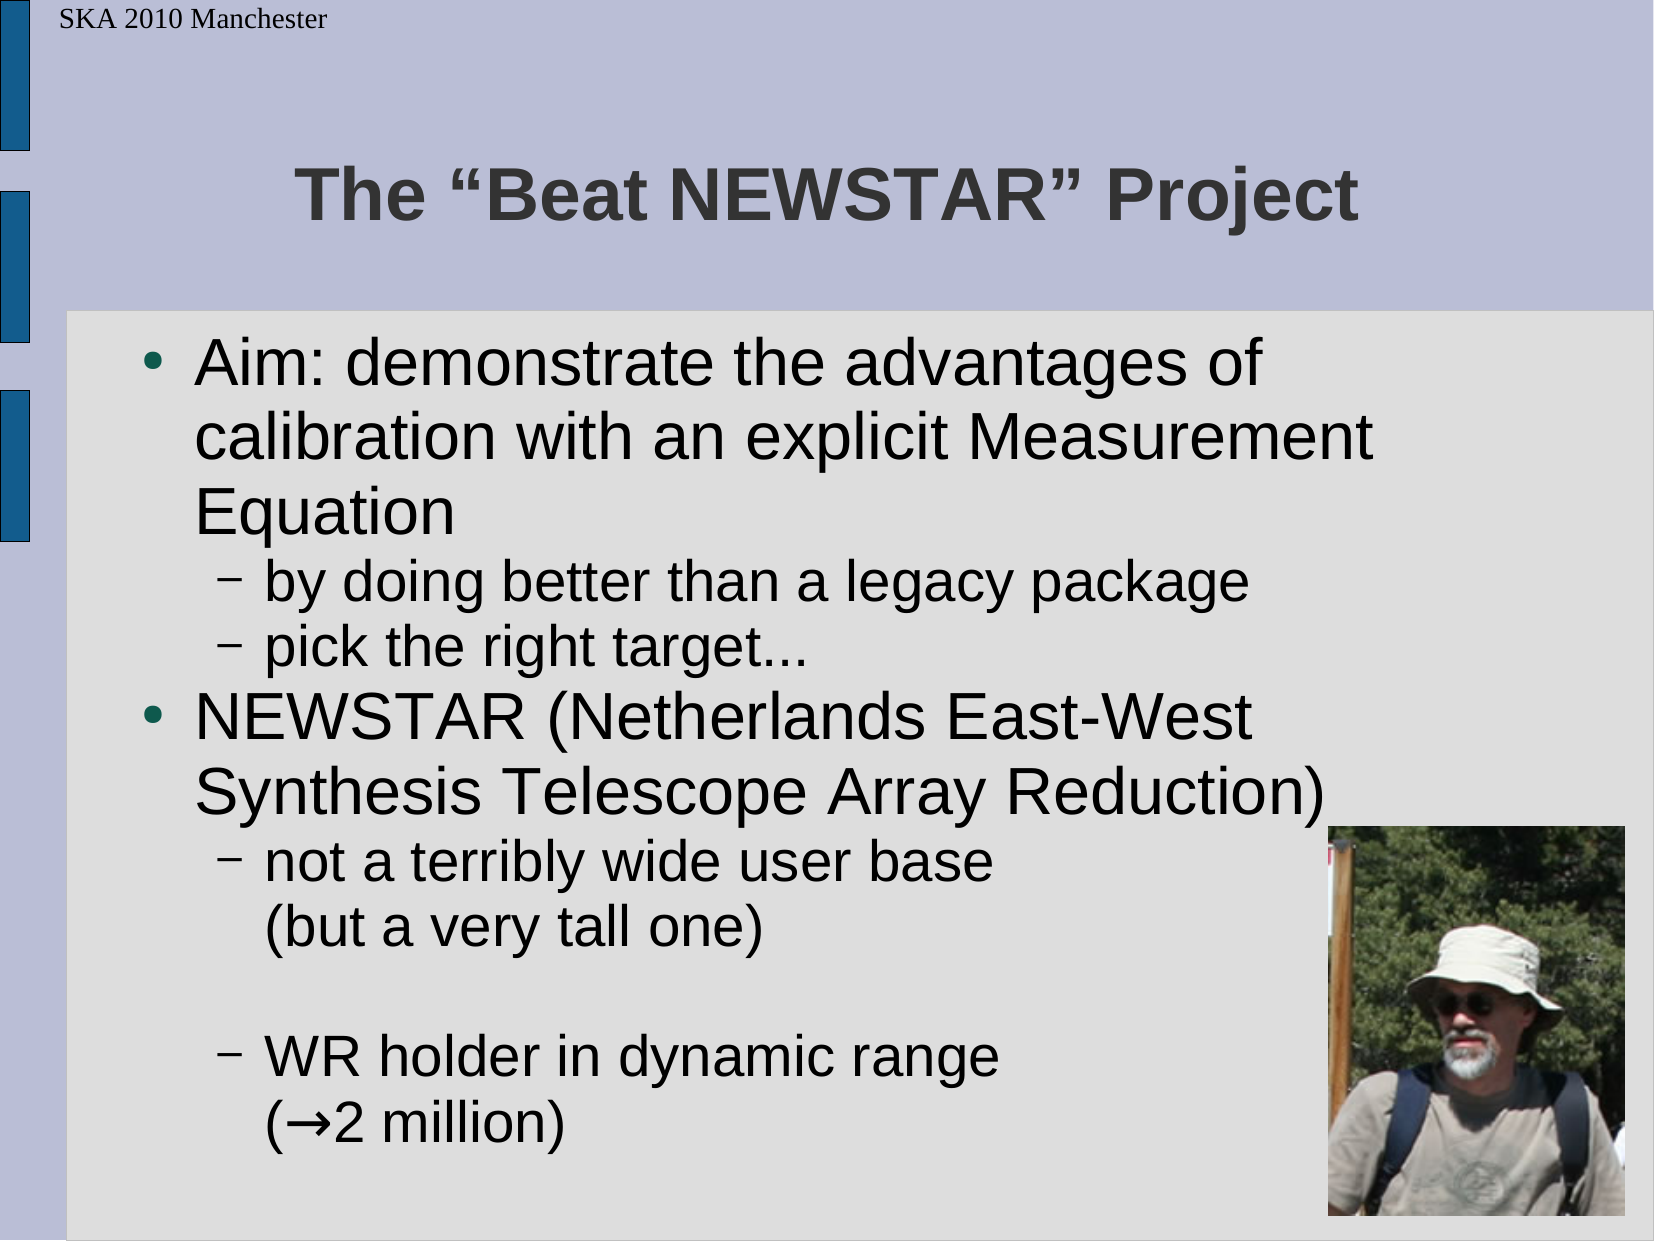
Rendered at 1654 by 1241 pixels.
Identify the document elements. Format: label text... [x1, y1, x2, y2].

picture [1328, 826, 1625, 1216]
title The “Beat NEWSTAR” Project [121, 91, 1534, 299]
list Aim: demonstrate the advantages of calibration with an explicit Measurement Equation by doing better than a legacy package pick the right target... NEWSTAR (Netherlands East-West Synthesis Telescope Array Reduction) not a terribly wide user base (but a very tall one) WR holder in dynamic range (→2 million) [123, 324, 1536, 1157]
